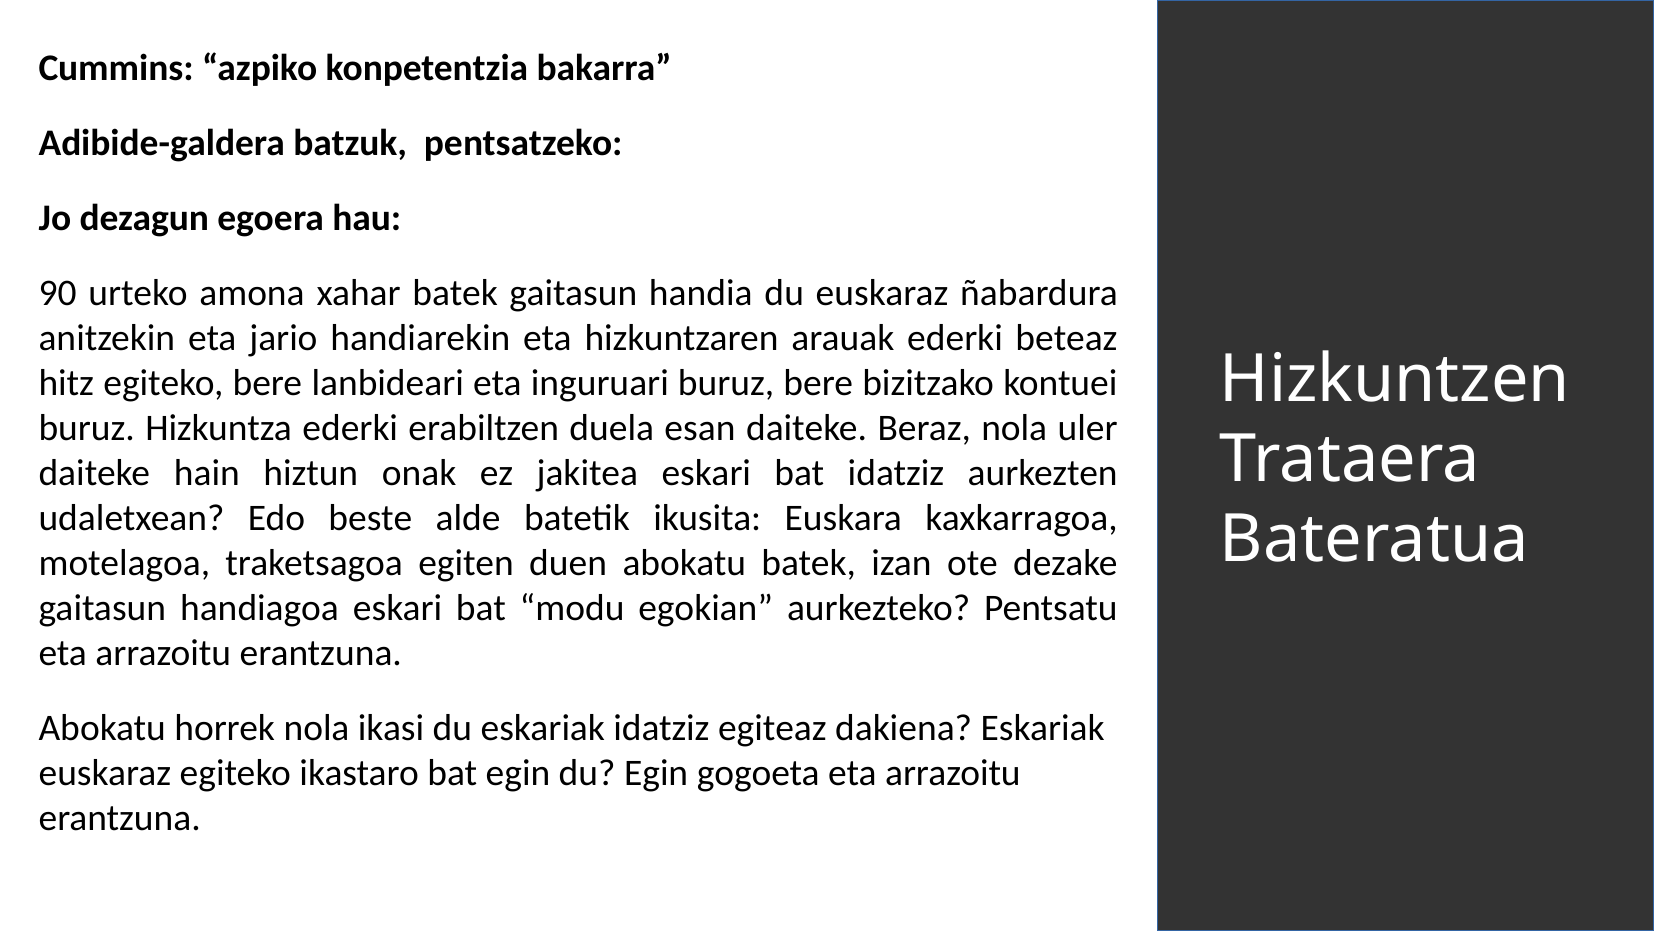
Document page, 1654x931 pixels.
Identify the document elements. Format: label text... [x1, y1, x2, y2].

title Hizkuntzen Trataera Bateratua [1204, 47, 1630, 862]
list Cummins: “azpiko konpetentzia bakarra” Adibide-galdera batzuk, pentsatzeko: Jo dezagun egoera hau: 90 urteko amona xahar batek gaitasun handia du euskaraz ñabardura anitzekin eta jario handiarekin eta hizkuntzaren arauak ederki beteaz hitz egiteko, bere lanbideari eta inguruari buruz, bere bizitzako kontuei buruz. Hizkuntza ederki erabiltzen duela esan daiteke. Beraz, nola uler daiteke hain hiztun onak ez jakitea eskari bat idatziz aurkezten udaletxean? Edo beste alde batetik ikusita: Euskara kaxkarragoa, motelagoa, traketsagoa egiten duen abokatu batek, izan ote dezake gaitasun handiagoa eskari bat “modu egokian” aurkezteko? Pentsatu eta arrazoitu erantzuna. Abokatu horrek nola ikasi du eskariak idatziz egiteaz dakiena? Eskariak euskaraz egiteko ikastaro bat egin du? Egin gogoeta eta arrazoitu erantzuna. [23, 35, 1134, 886]
